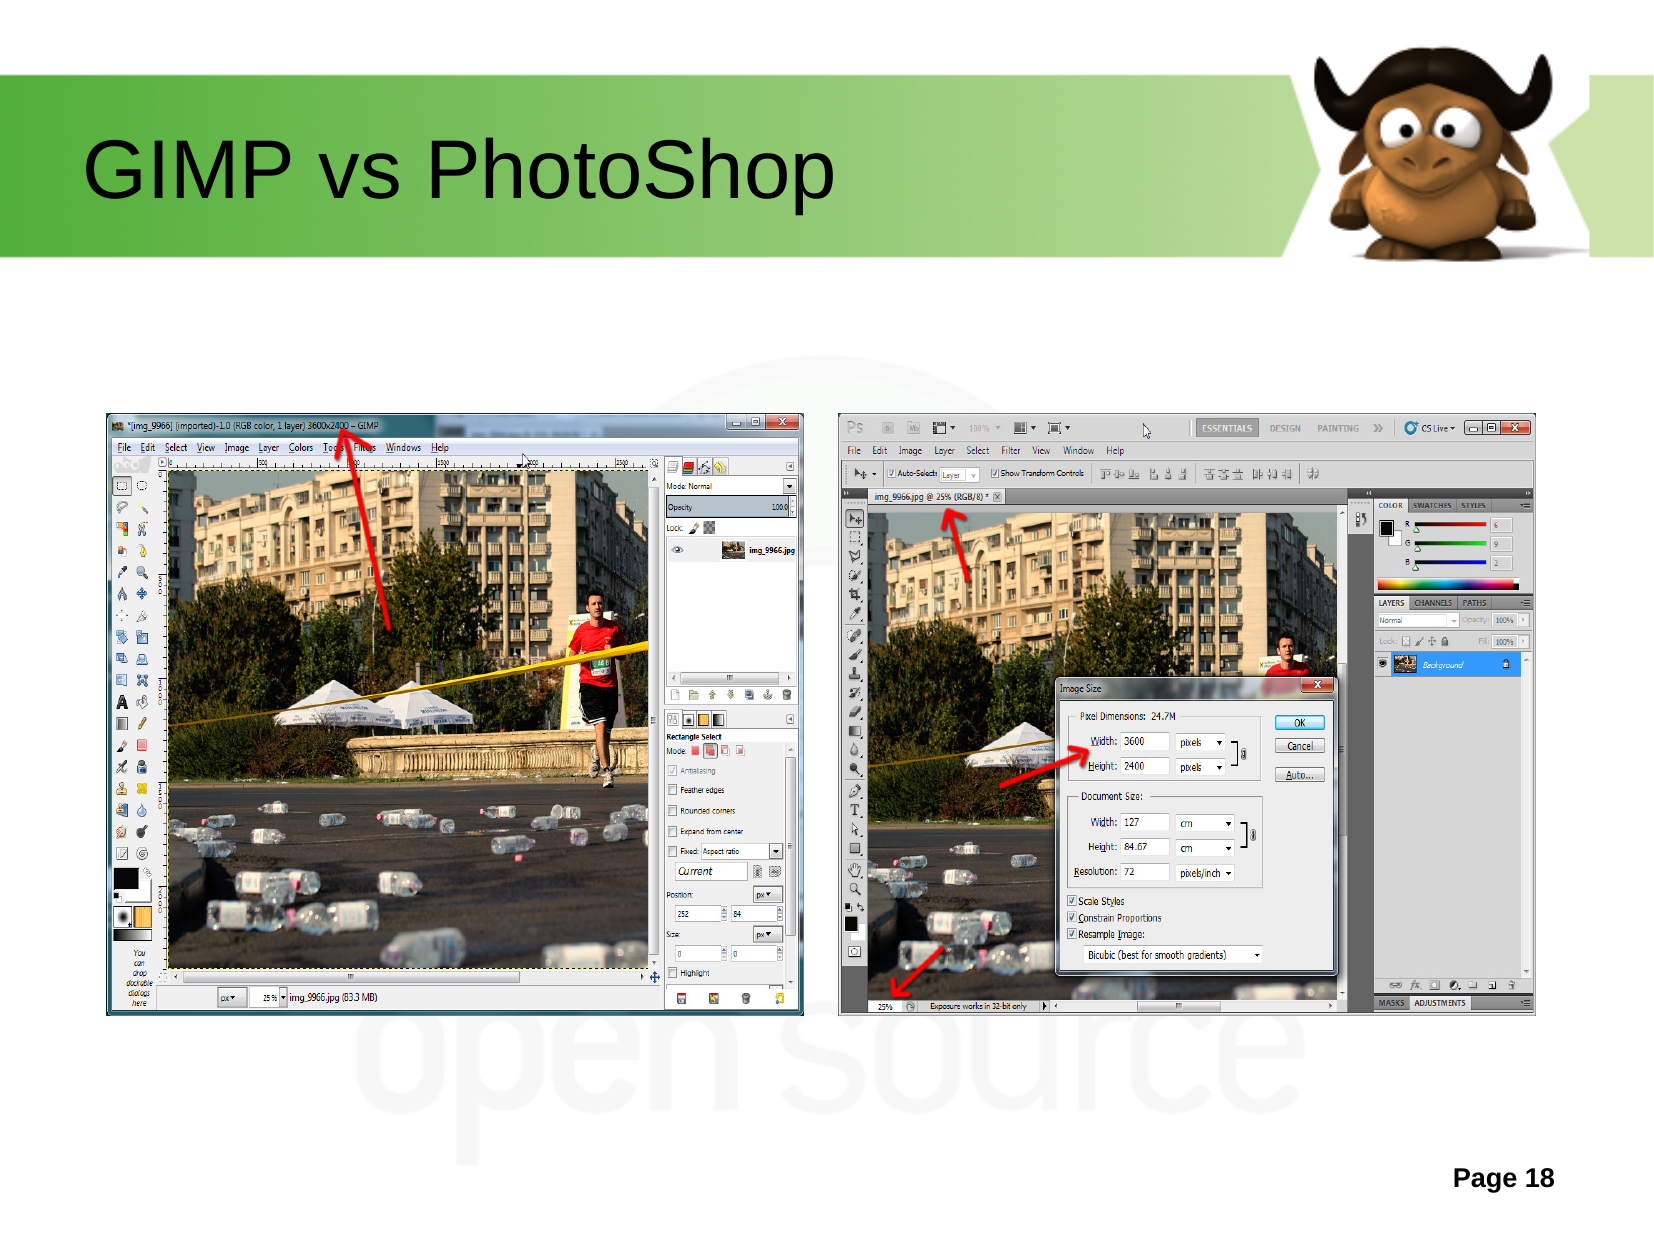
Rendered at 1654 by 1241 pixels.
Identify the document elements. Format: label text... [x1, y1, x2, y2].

picture [0, 0, 1654, 1241]
title GIMP vs PhotoShop [82, 61, 1571, 269]
